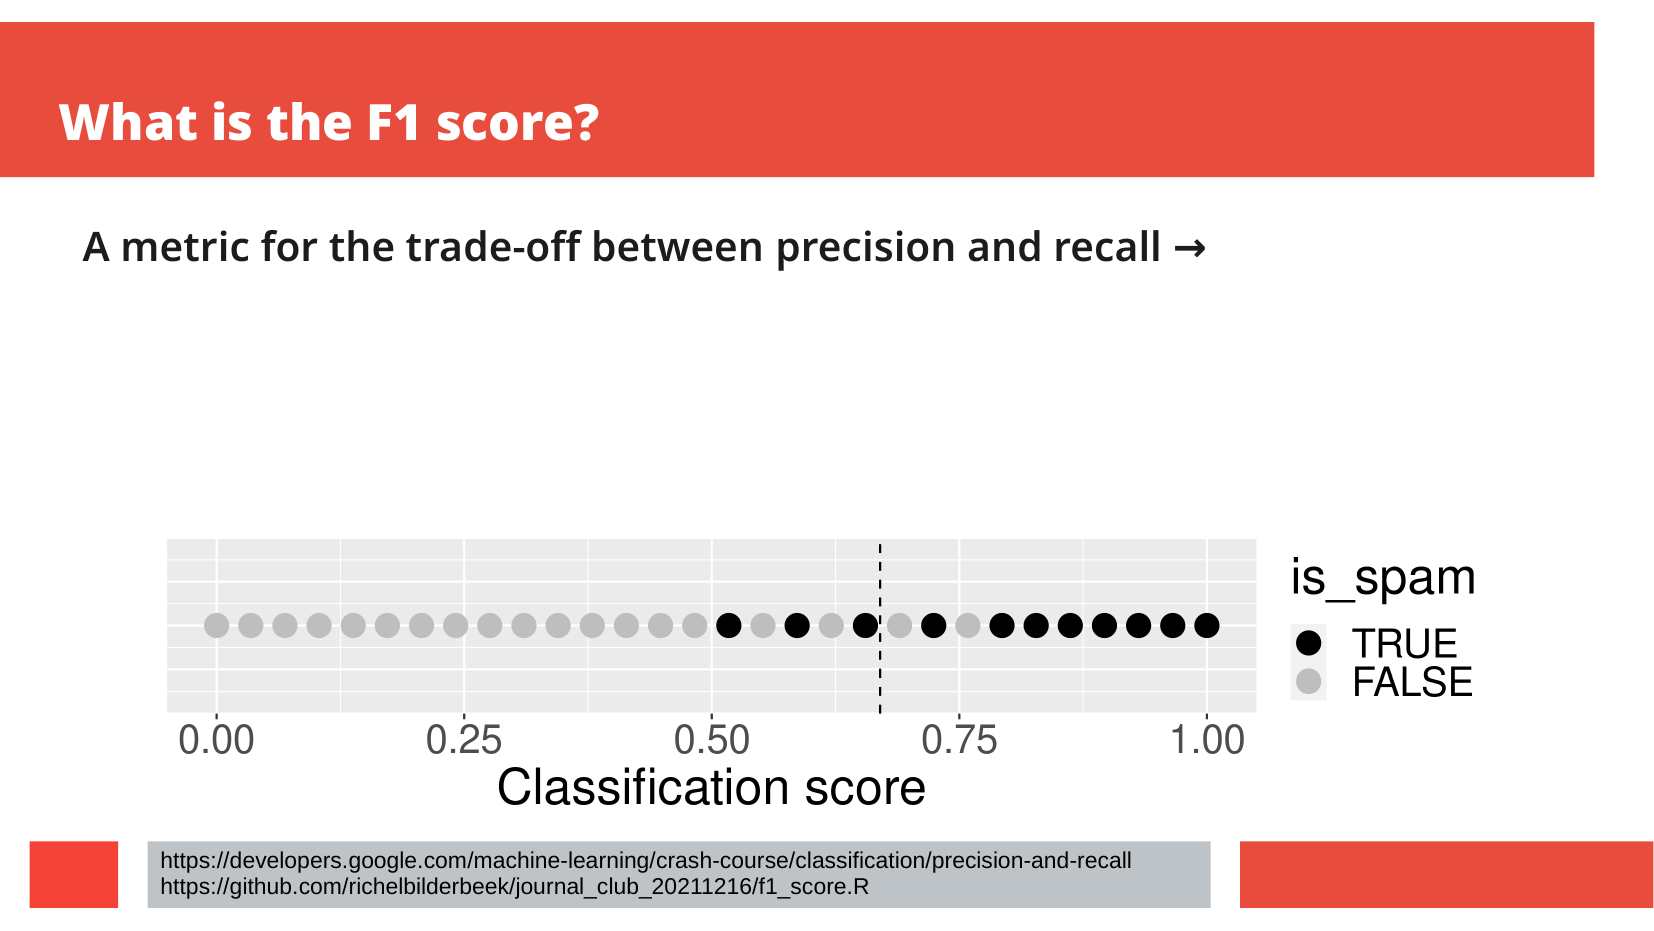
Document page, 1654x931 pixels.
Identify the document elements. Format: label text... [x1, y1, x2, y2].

title What is the F1 score? [59, 44, 1595, 156]
picture [150, 526, 1500, 827]
list A metric for the trade-off between precision and recall → [82, 217, 1571, 758]
text_box https://developers.google.com/machine-learning/crash-course/classification/precision-and-recall https://github.com/richelbilderbeek/journal_club_20211216/f1_score.R [145, 840, 1148, 907]
